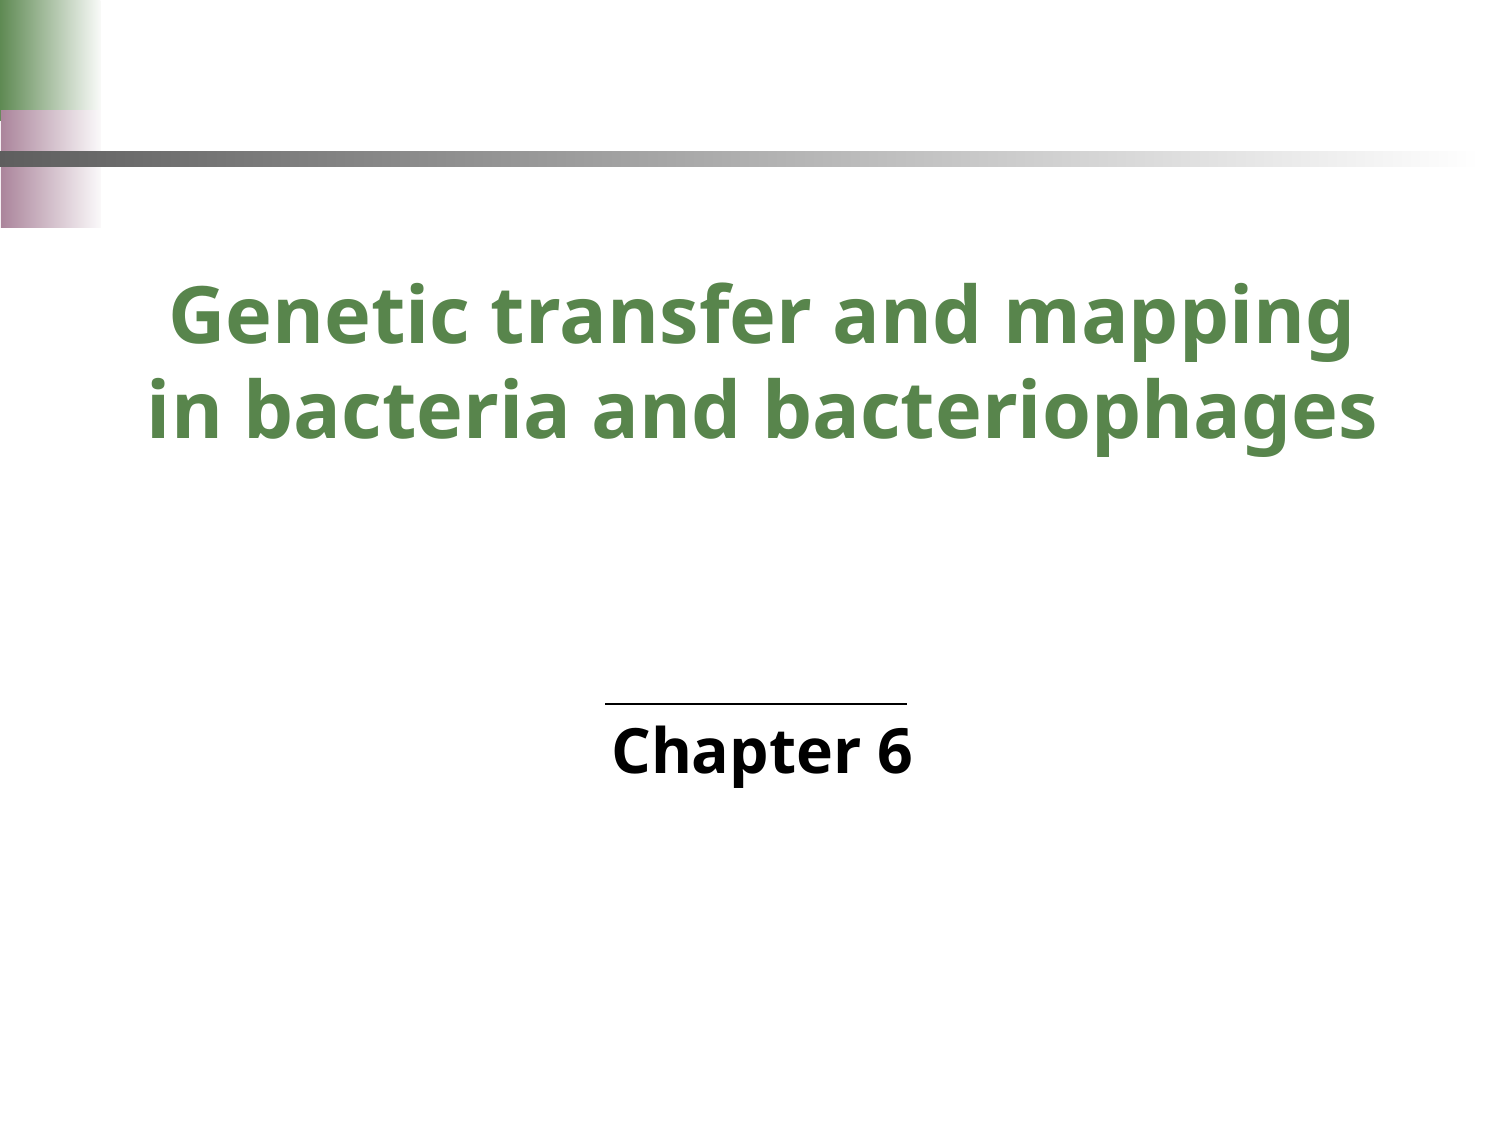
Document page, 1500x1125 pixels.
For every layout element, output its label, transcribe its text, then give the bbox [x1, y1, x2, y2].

subtitle Chapter 6 [237, 612, 1288, 901]
title Genetic transfer and mapping in bacteria and bacteriophages [125, 274, 1401, 463]
